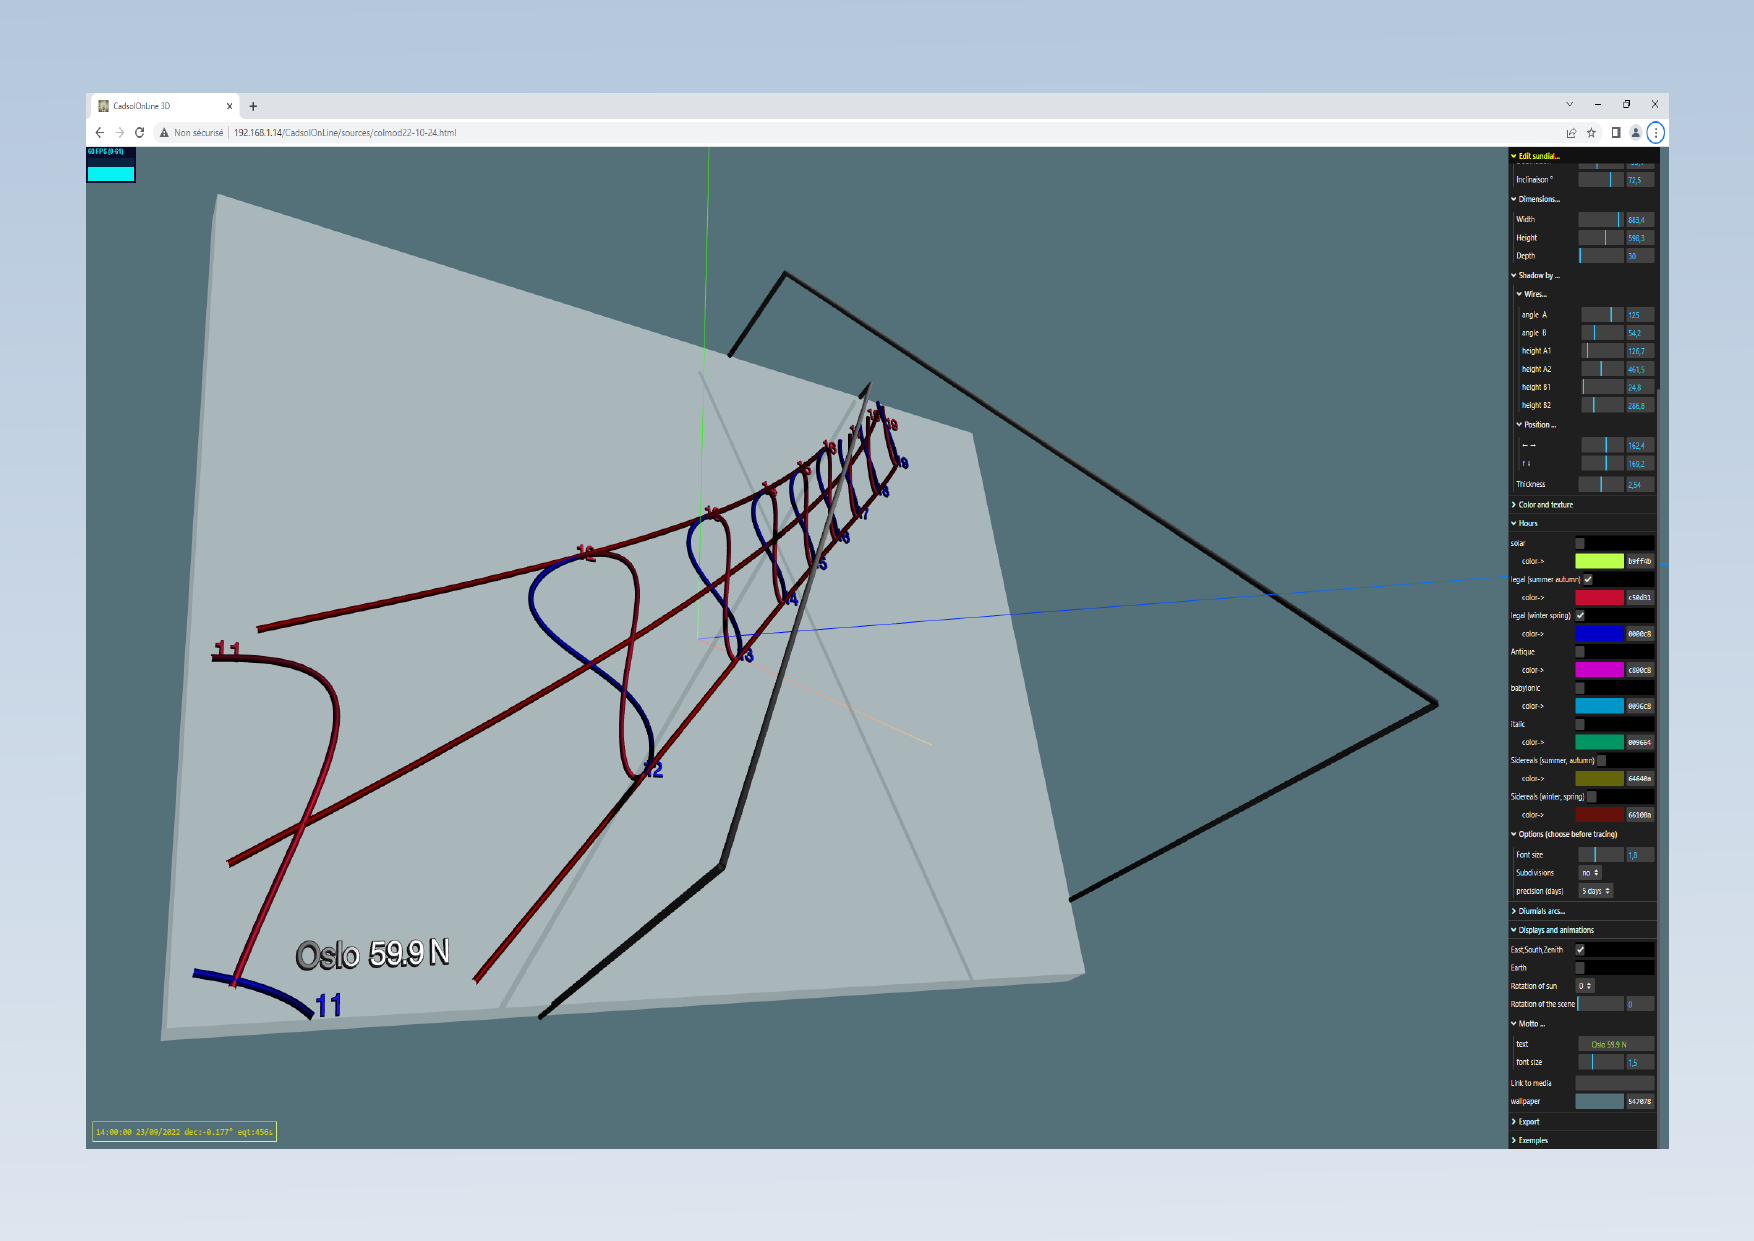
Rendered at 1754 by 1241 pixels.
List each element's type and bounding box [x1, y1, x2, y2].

picture [86, 93, 1669, 1149]
